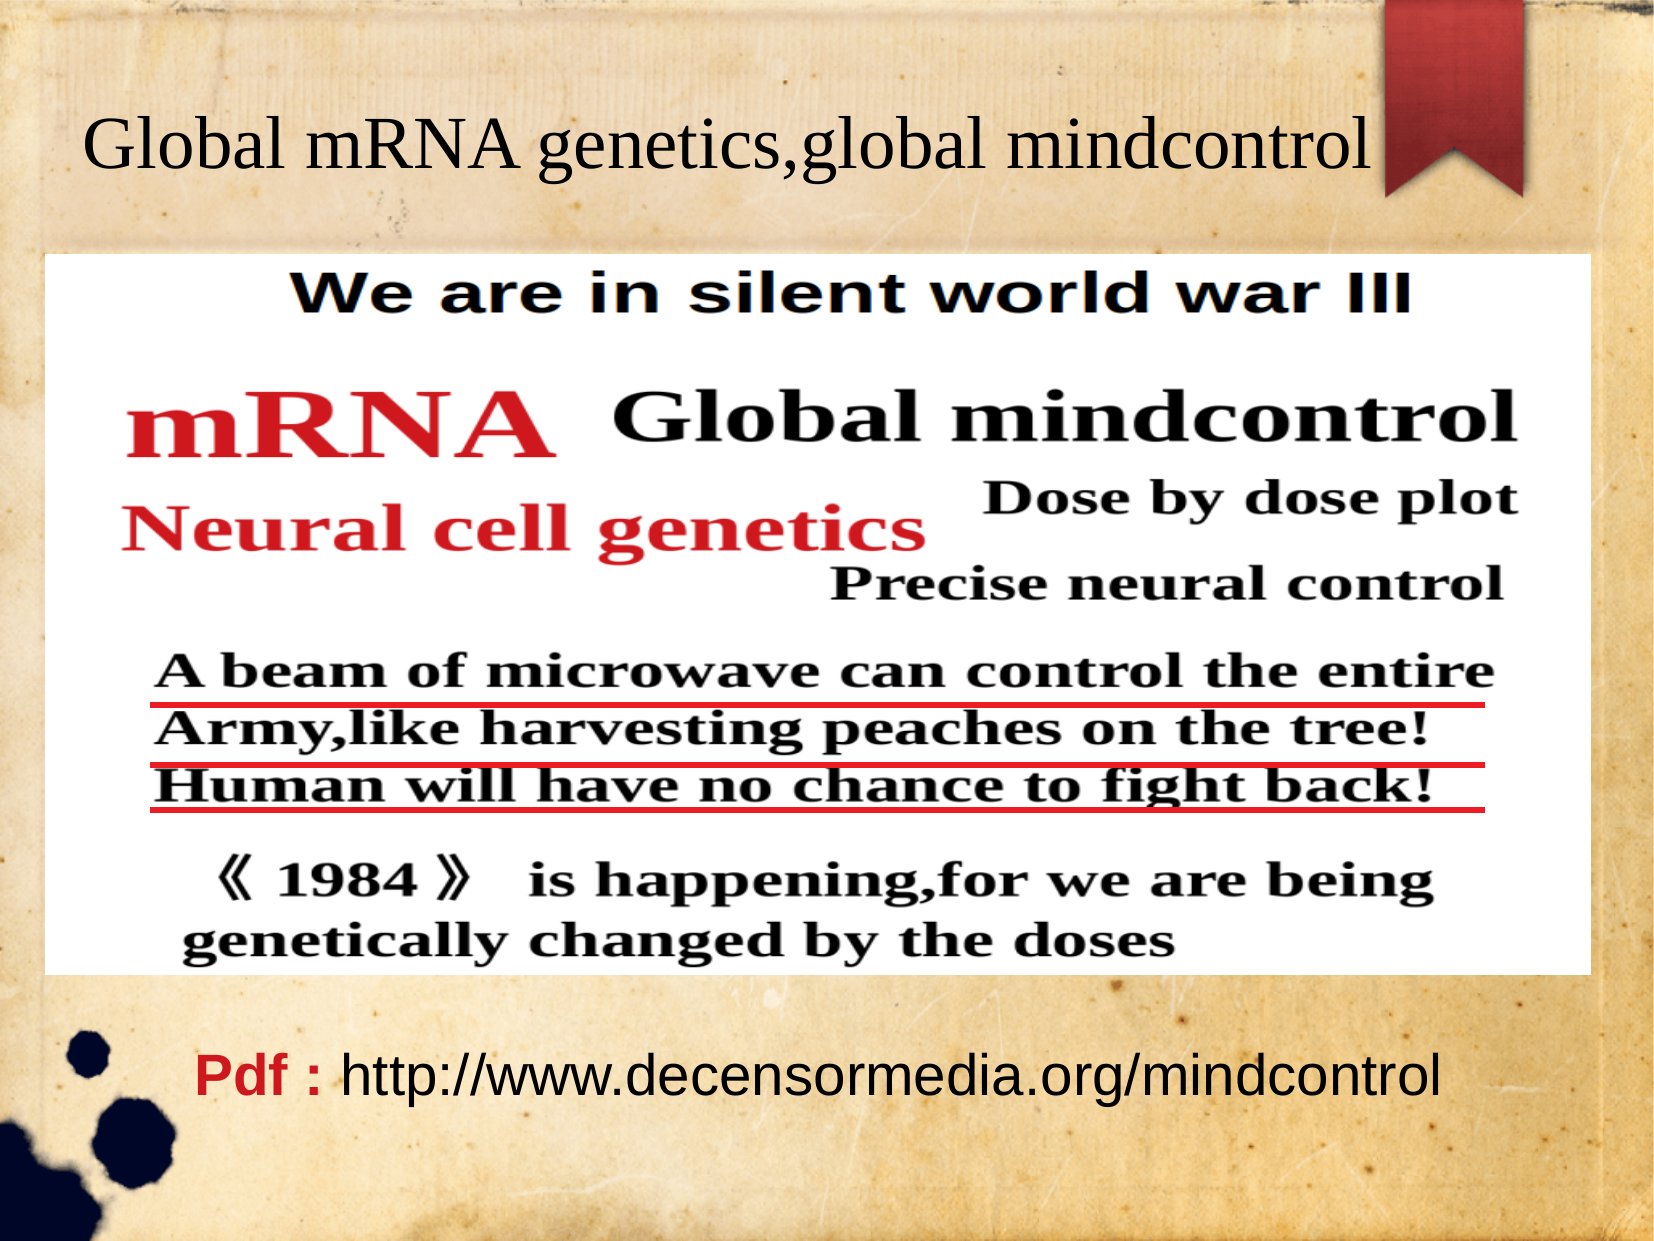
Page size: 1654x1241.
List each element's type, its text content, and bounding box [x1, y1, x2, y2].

text_box Pdf : http://www.decensormedia.org/mindcontrol [180, 1035, 1561, 1180]
title Global mRNA genetics,global mindcontrol [82, 41, 1531, 245]
picture [0, 0, 1654, 1241]
